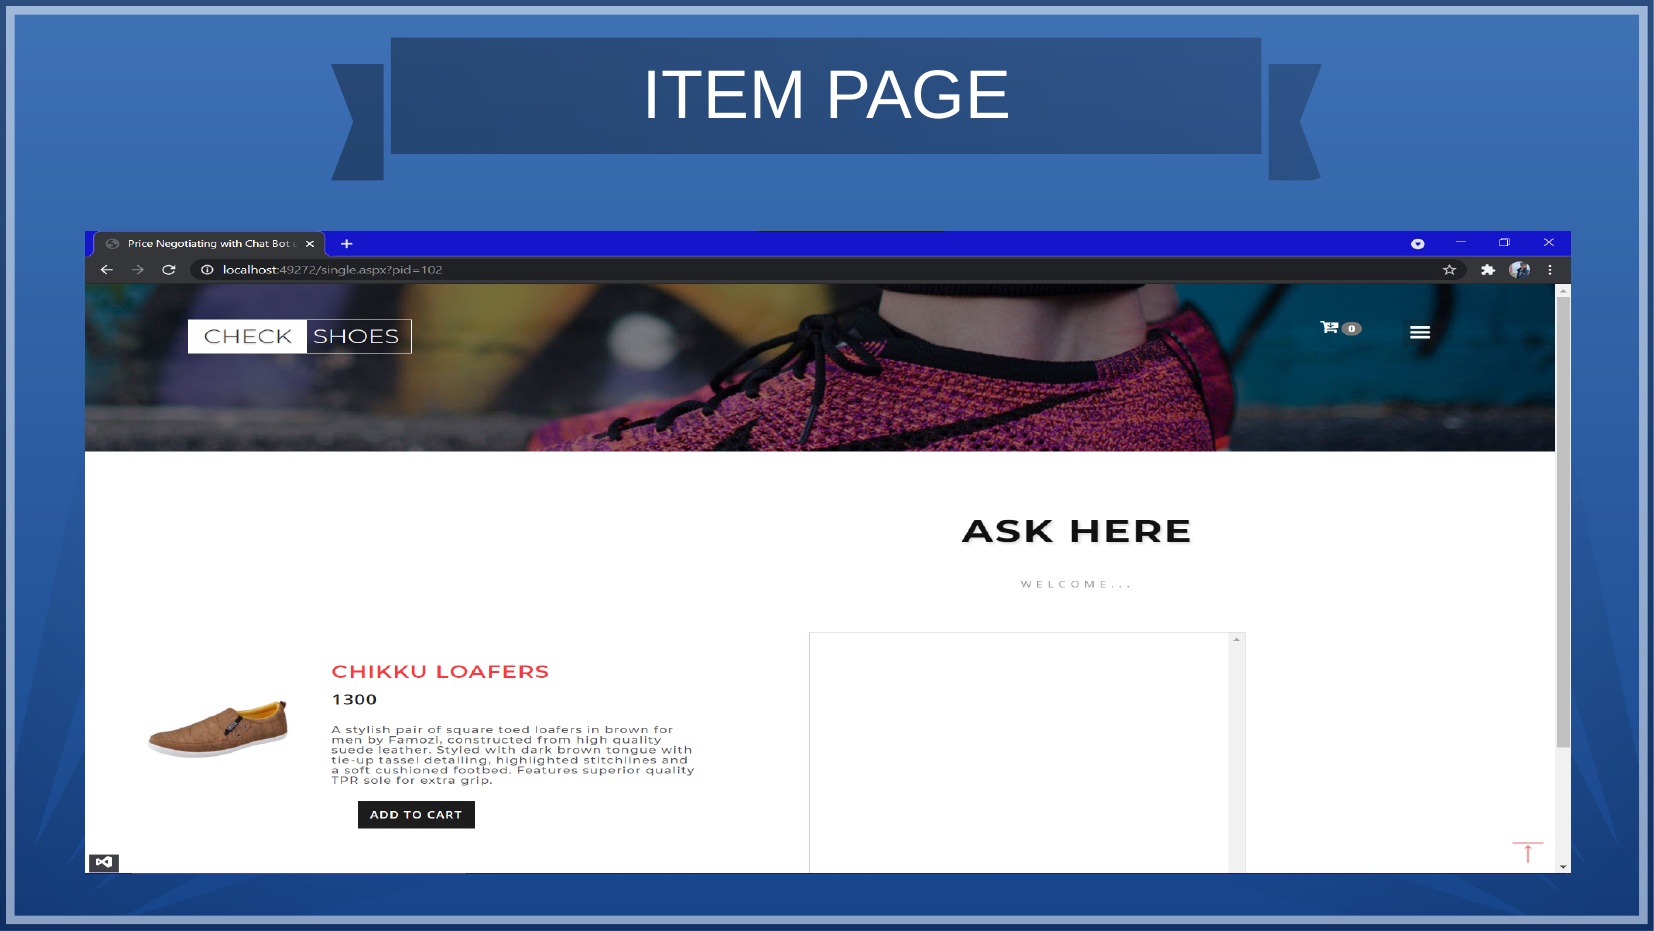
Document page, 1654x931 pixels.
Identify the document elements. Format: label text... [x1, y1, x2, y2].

title ITEM PAGE [389, 35, 1264, 154]
picture [85, 231, 1571, 875]
